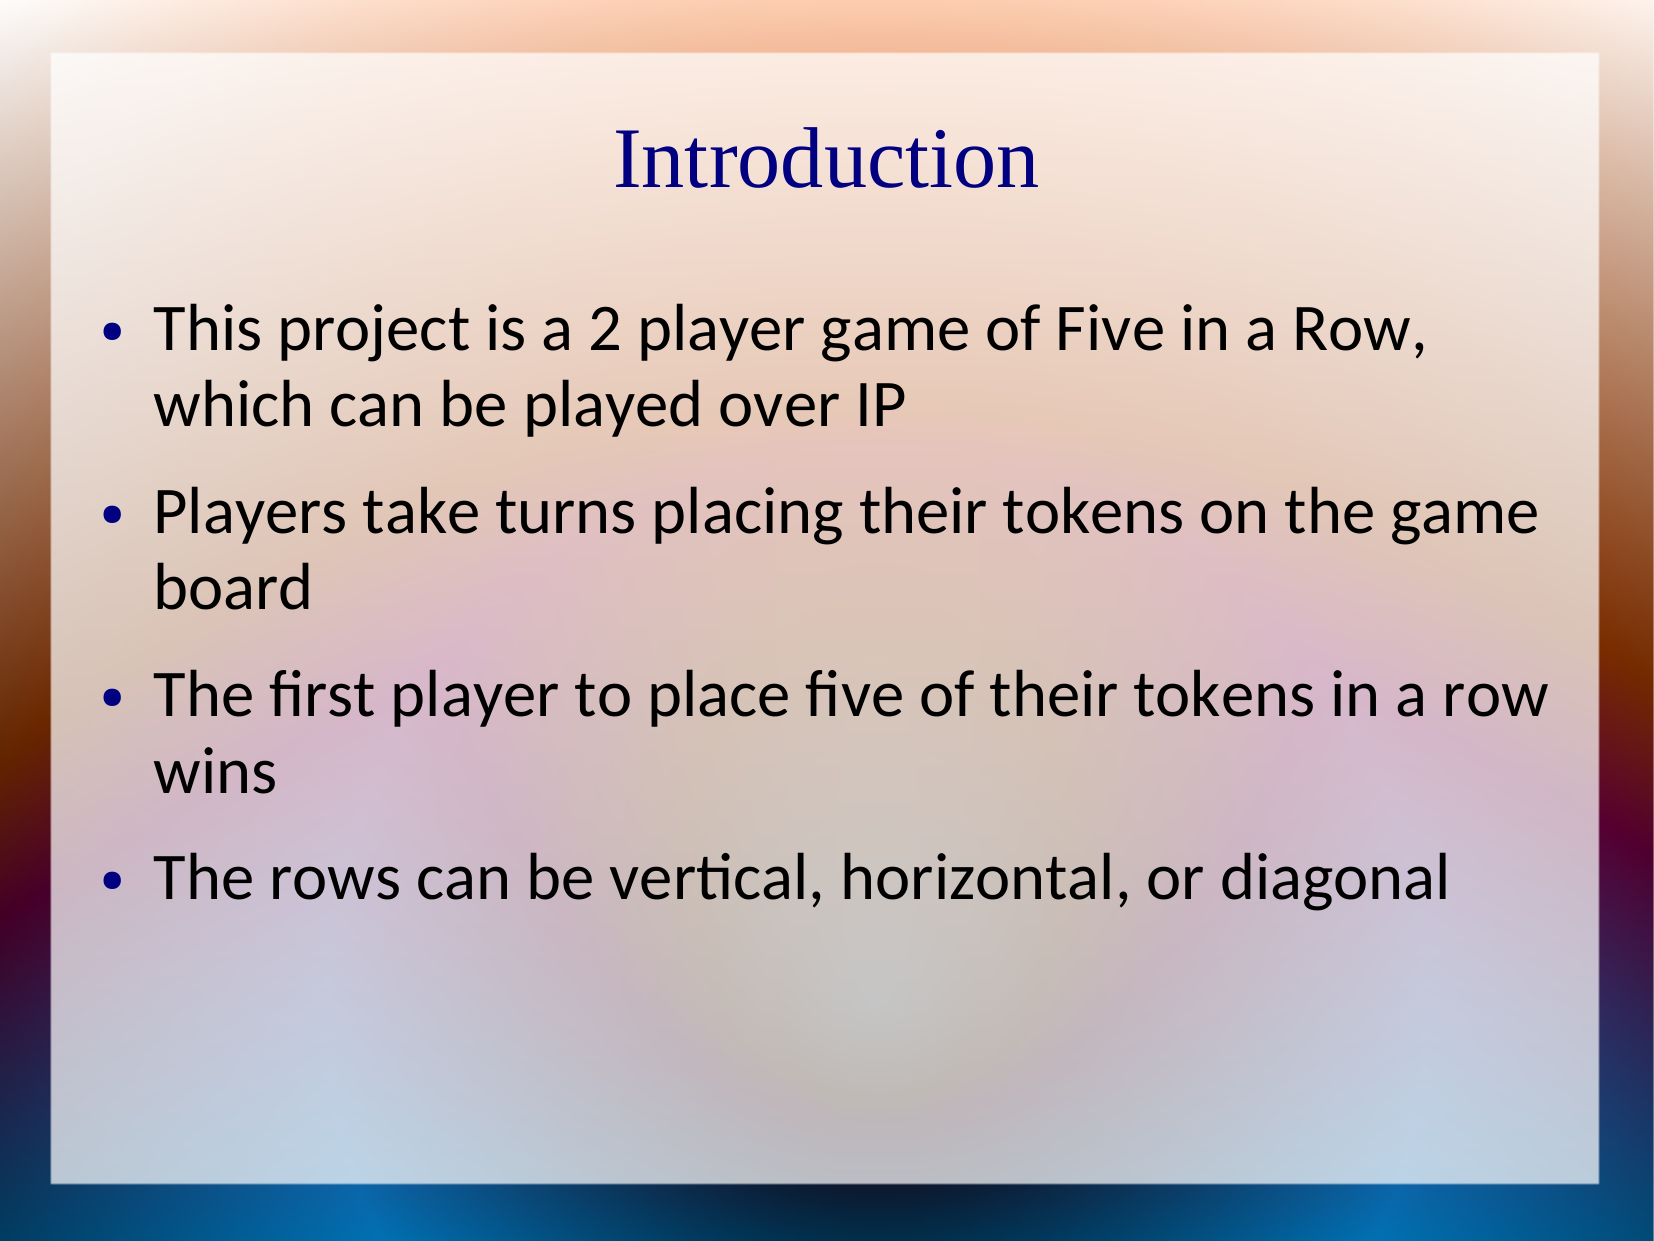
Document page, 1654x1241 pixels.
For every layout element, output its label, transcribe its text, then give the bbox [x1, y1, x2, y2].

picture [0, 0, 1654, 1241]
title Introduction [82, 55, 1571, 263]
list This project is a 2 player game of Five in a Row, which can be played over IP Players take turns placing their tokens on the game board The first player to place five of their tokens in a row wins The rows can be vertical, horizontal, or diagonal [82, 290, 1571, 1034]
